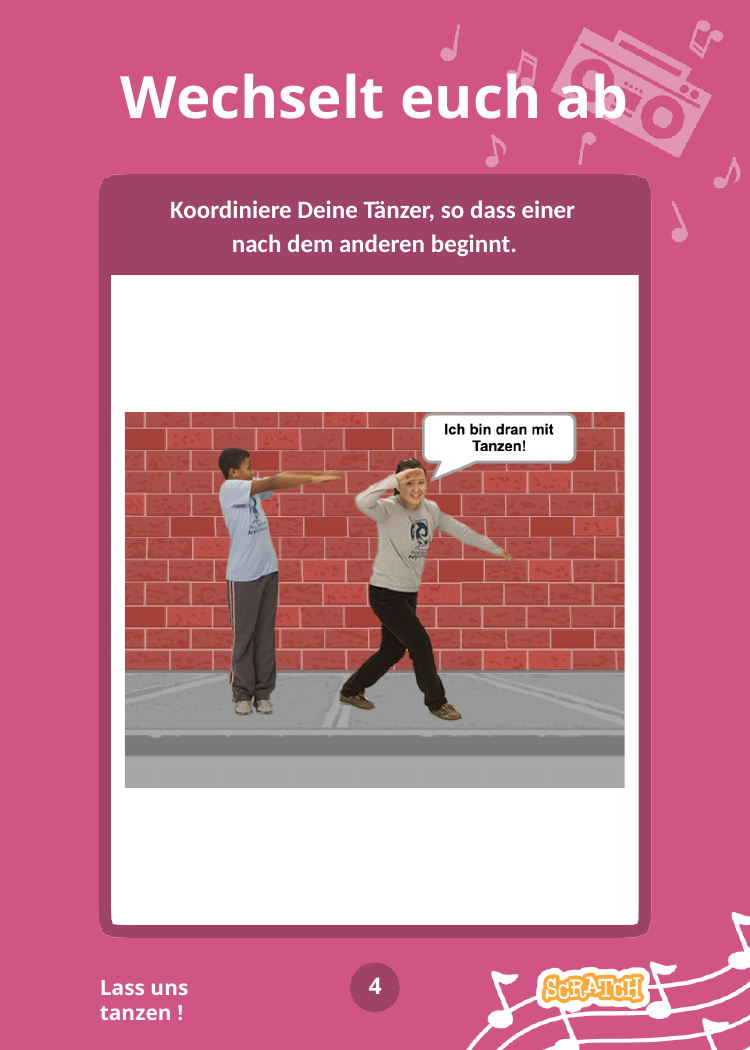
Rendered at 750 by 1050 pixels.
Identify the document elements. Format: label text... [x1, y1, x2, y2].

text_box [0, 0, 750, 1050]
text_box 4 [366, 971, 384, 1000]
text_box Wechselt euch ab [35, 43, 715, 236]
text_box Koordiniere Deine Tänzer, so dass einer nach dem anderen beginnt. [141, 189, 603, 257]
text_box Lass uns tanzen ! [97, 974, 272, 1000]
